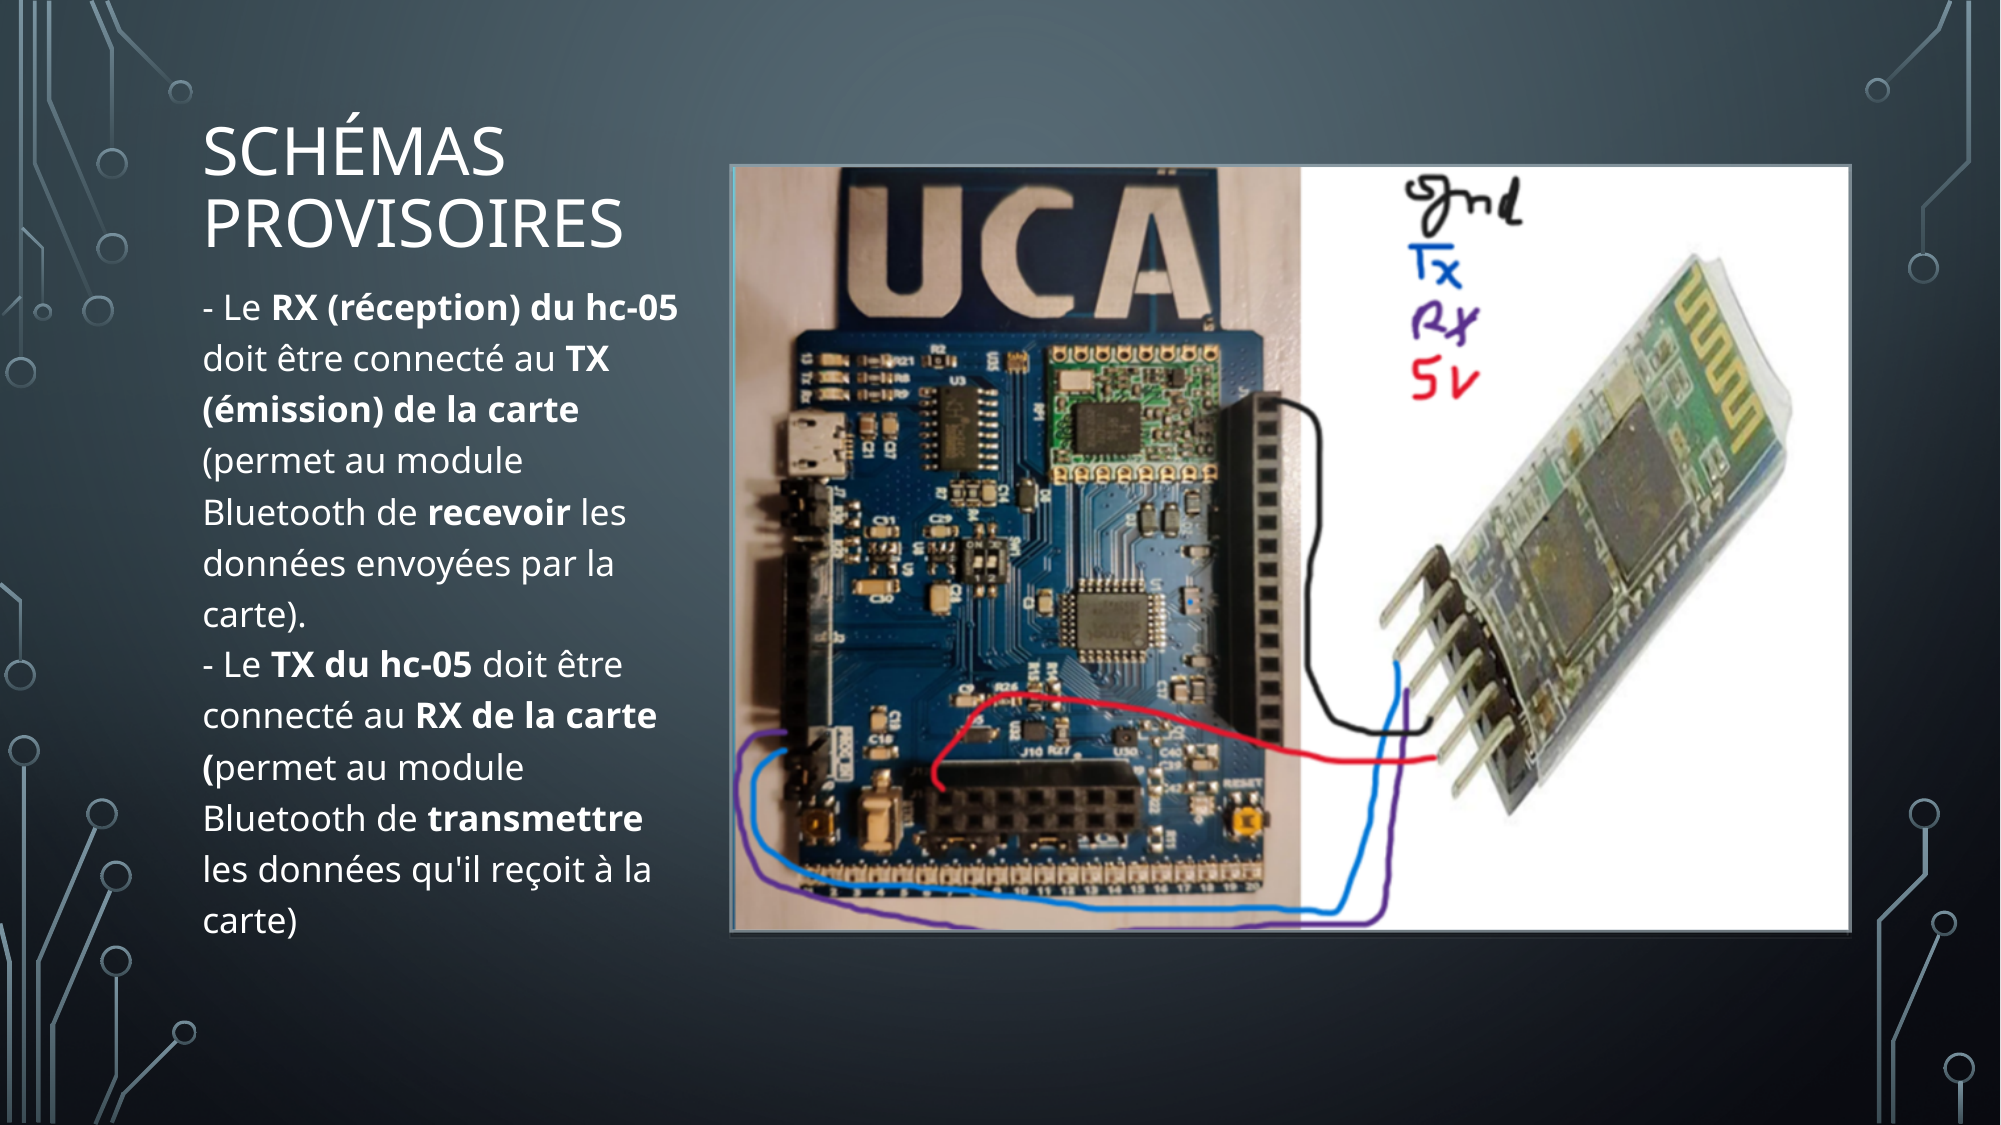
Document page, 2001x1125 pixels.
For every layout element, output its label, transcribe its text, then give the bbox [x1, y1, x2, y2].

list - Le RX (réception) du hc-05 doit être connecté au TX (émission) de la carte (permet au module Bluetooth de recevoir les données envoyées par la carte). - Le TX du hc-05 doit être connecté au RX de la carte (permet au module Bluetooth de transmettre les données qu'il reçoit à la carte) [187, 269, 705, 951]
picture [732, 167, 1849, 930]
title Schémas provisoires [187, 99, 705, 269]
